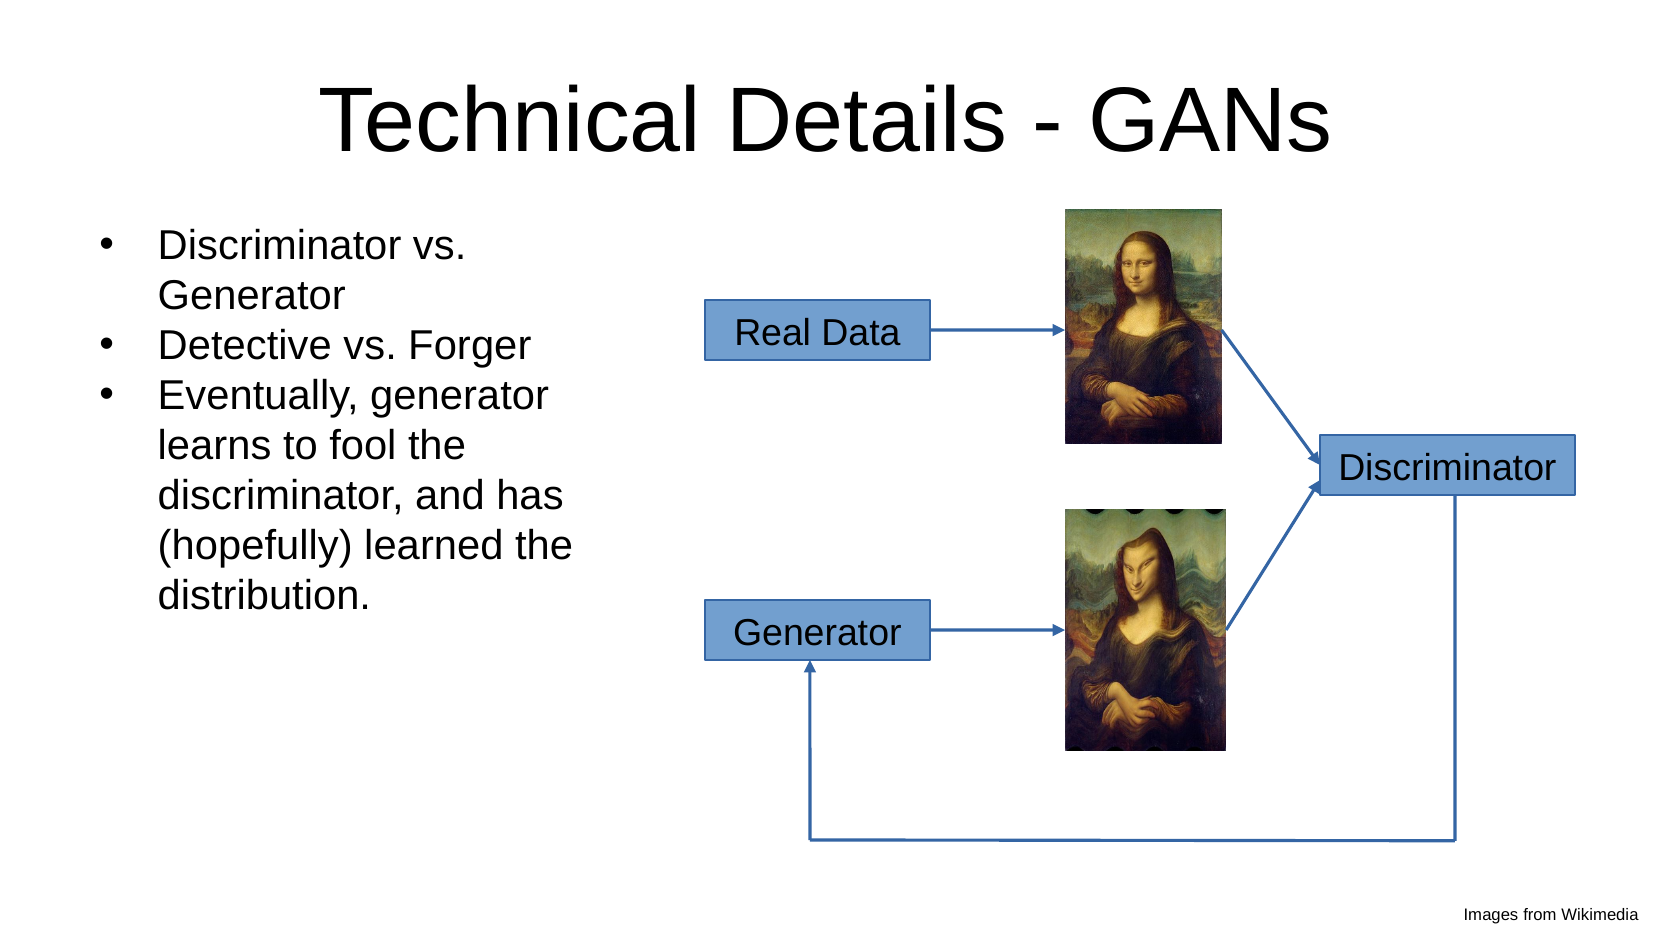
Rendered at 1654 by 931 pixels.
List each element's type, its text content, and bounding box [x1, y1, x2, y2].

text_box Images from Wikimedia [1448, 896, 1654, 931]
text_box Generator [704, 599, 930, 660]
picture [1065, 209, 1222, 444]
text_box Real Data [704, 299, 930, 360]
picture [1065, 509, 1226, 751]
title Technical Details - GANs [82, 37, 1571, 193]
list Discriminator vs. Generator Detective vs. Forger Eventually, generator learns to fool the discriminator, and has (hopefully) learned the distribution. [82, 217, 630, 757]
text_box Discriminator [1319, 434, 1575, 495]
